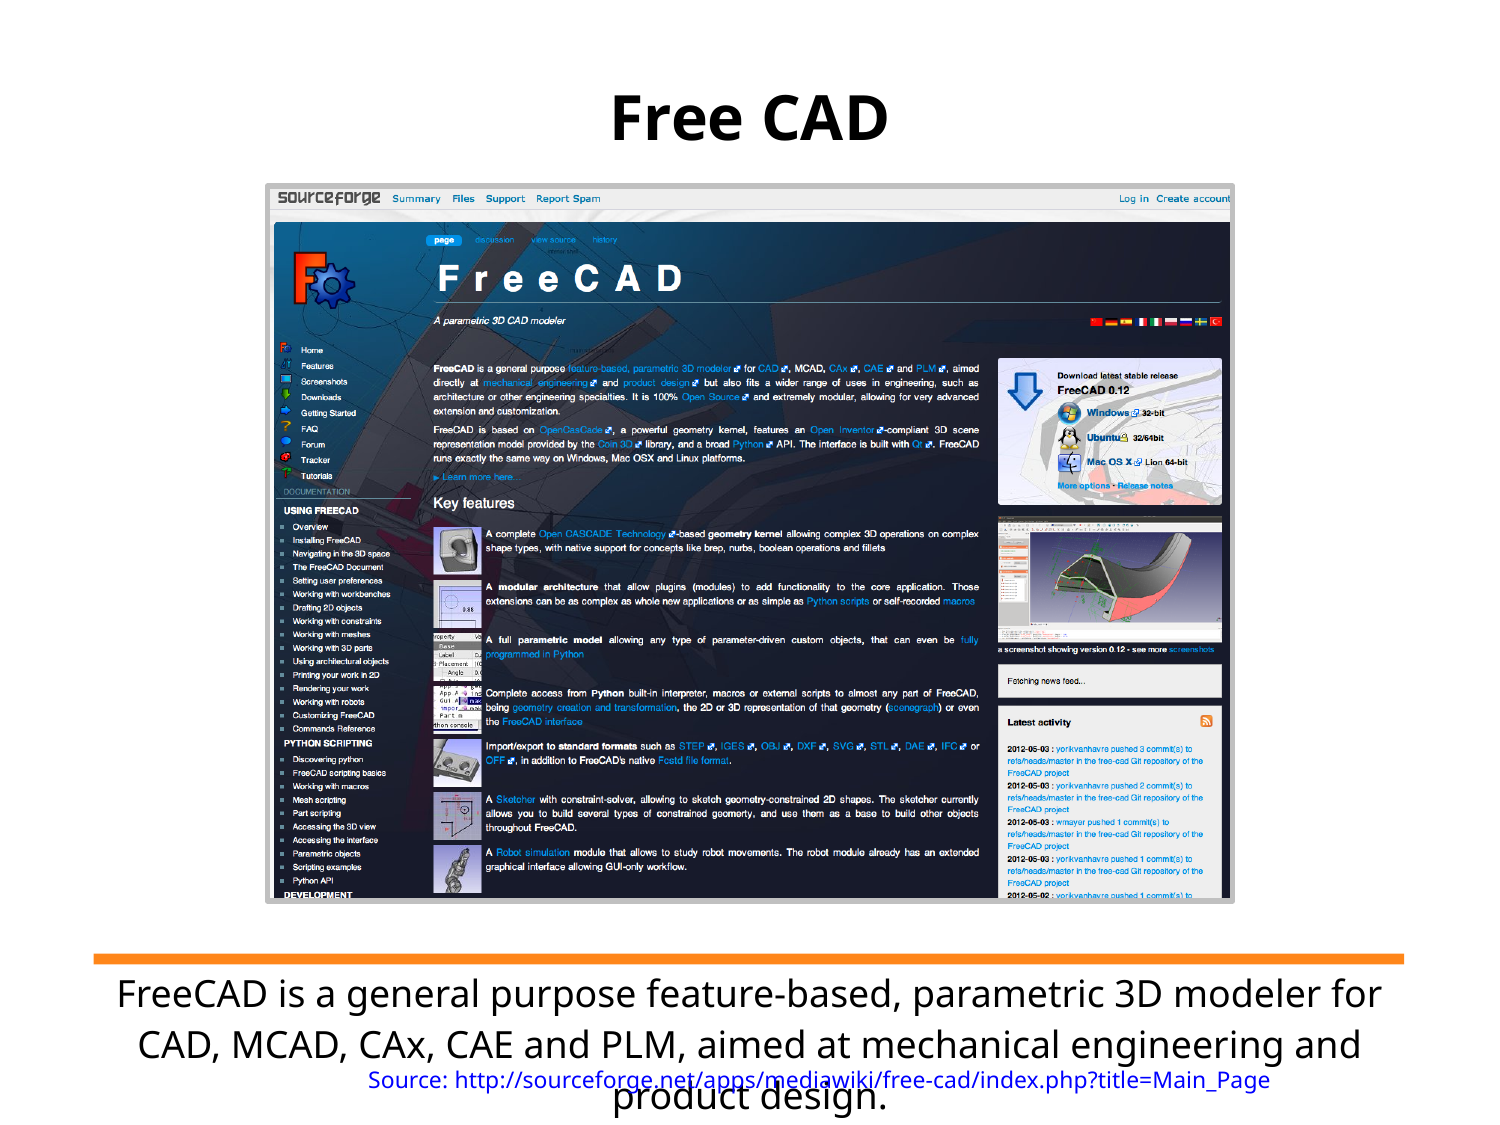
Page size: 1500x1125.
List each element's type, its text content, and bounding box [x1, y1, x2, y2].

picture [0, 0, 1500, 1125]
text_box FreeCAD is a general purpose feature-based, parametric 3D modeler for CAD, MCAD, CAx, CAE and PLM, aimed at mechanical engineering and product design. [76, 960, 1424, 1064]
text_box Source: http://sourceforge.net/apps/mediawiki/free-cad/index.php?title=Main_Page [353, 1056, 1147, 1098]
title Free CAD [75, 44, 1426, 188]
